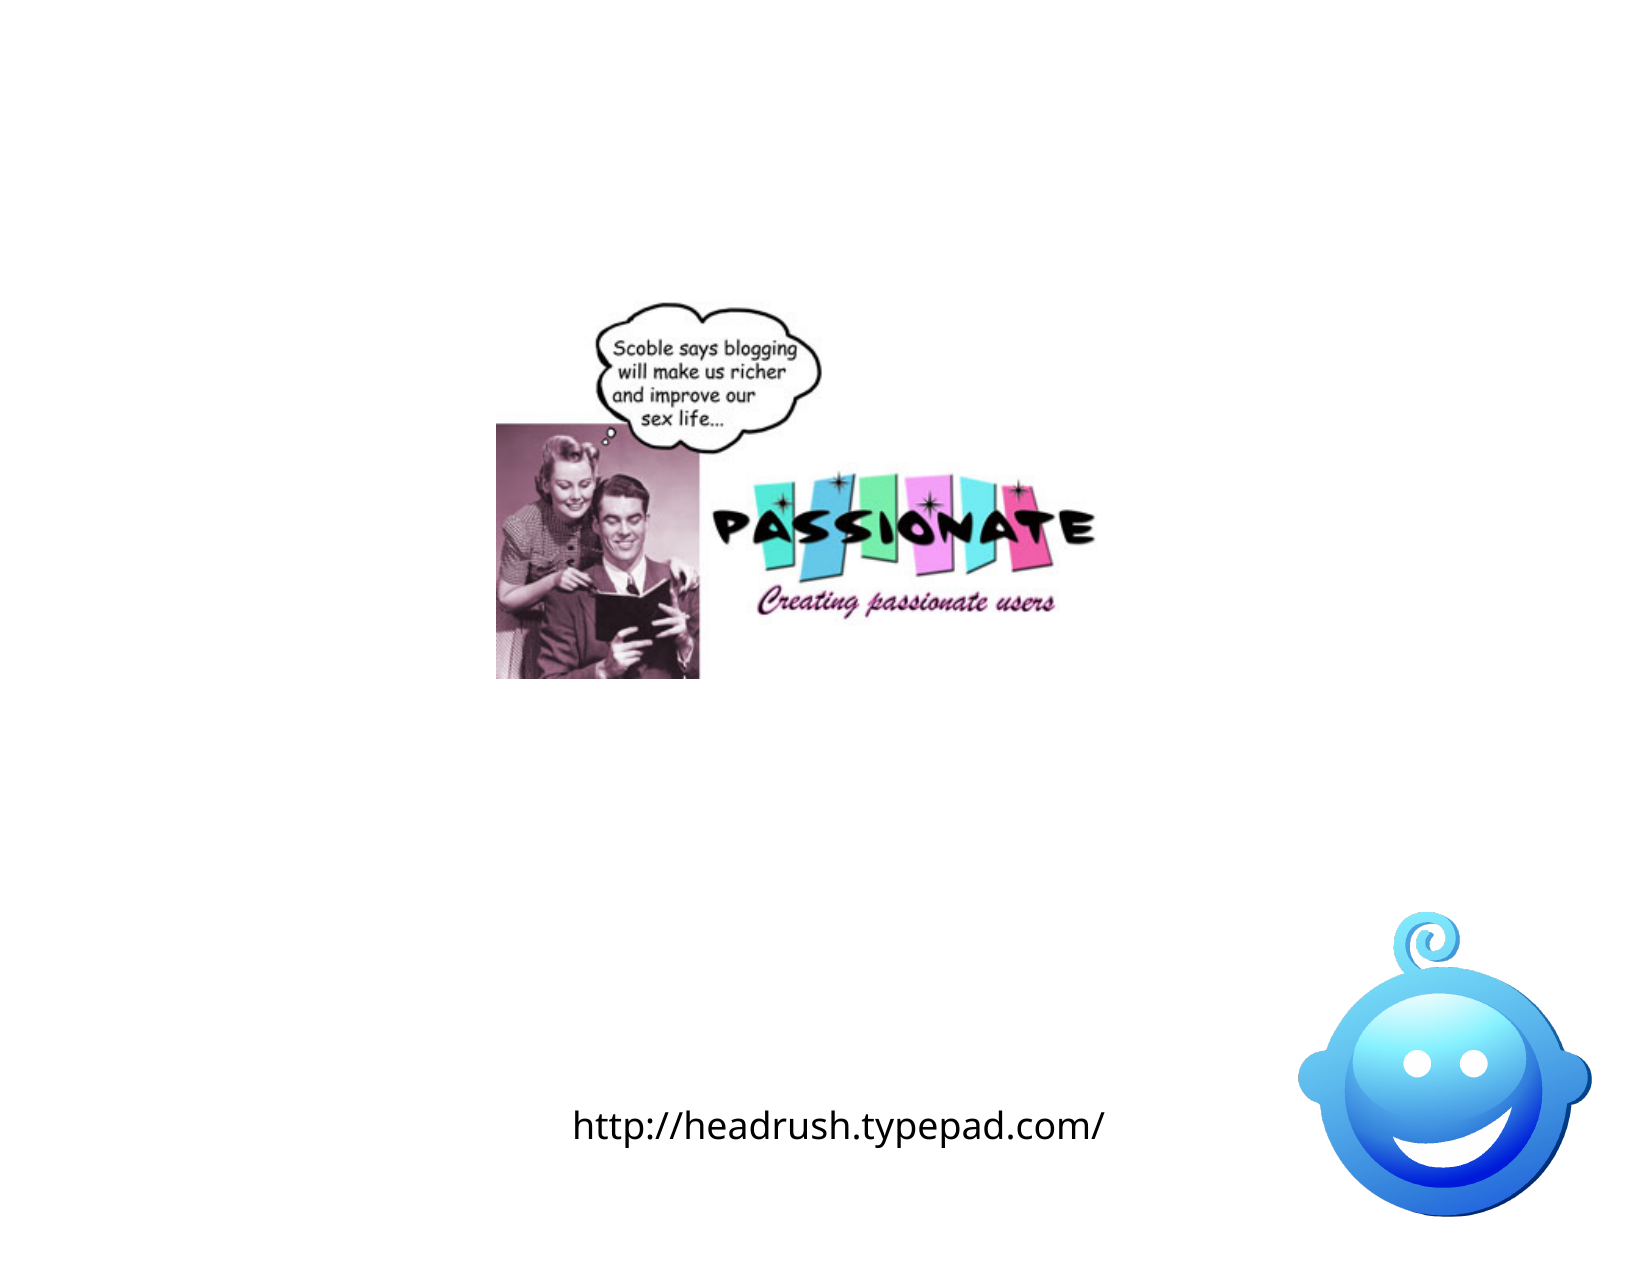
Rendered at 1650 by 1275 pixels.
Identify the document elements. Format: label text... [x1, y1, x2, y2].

text_box http://headrush.typepad.com/ [557, 1091, 1093, 1153]
picture [496, 300, 1154, 679]
picture [1298, 911, 1592, 1217]
